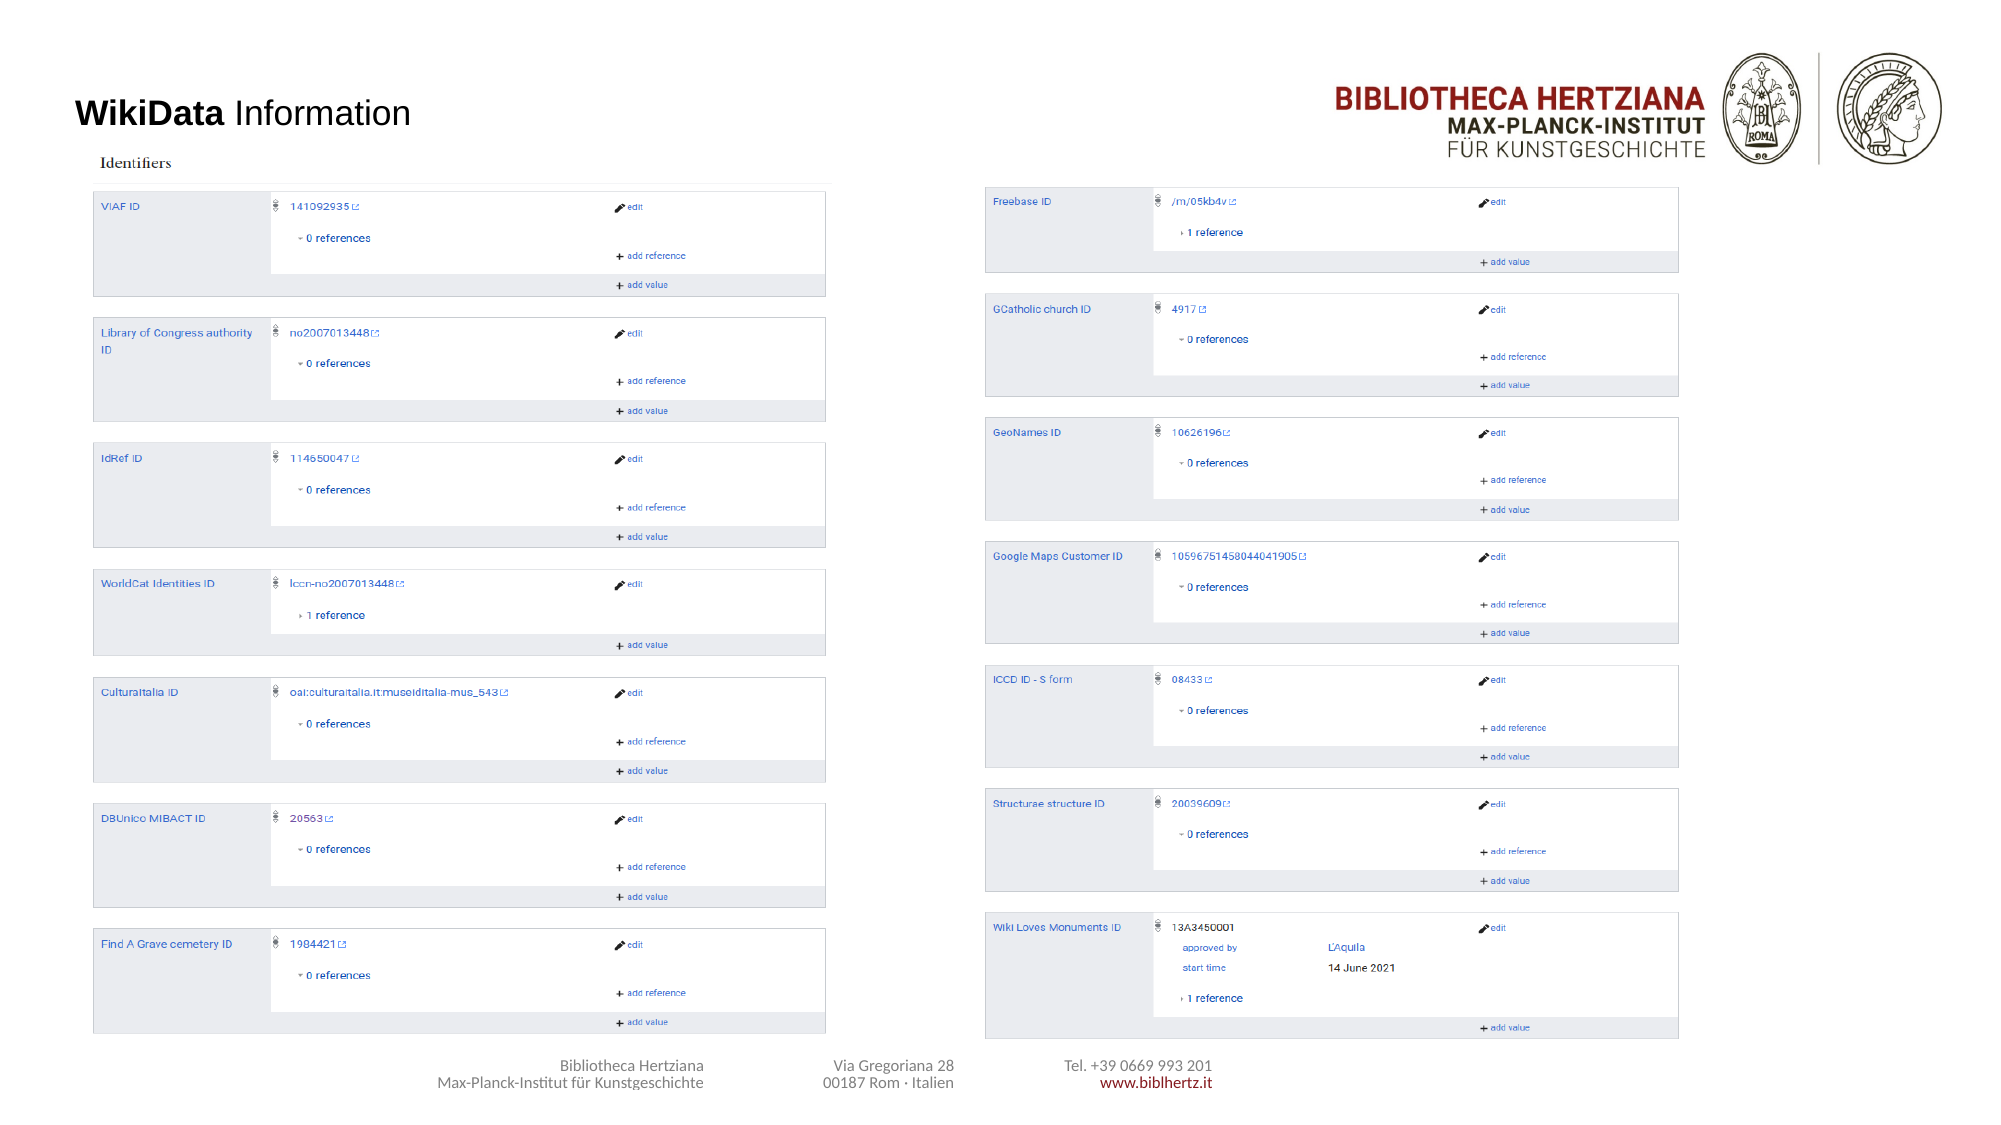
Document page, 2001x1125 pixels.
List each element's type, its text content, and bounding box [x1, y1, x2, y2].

picture [968, 37, 1951, 1046]
picture [75, 149, 842, 1042]
title WikiData Information [75, 75, 1276, 150]
